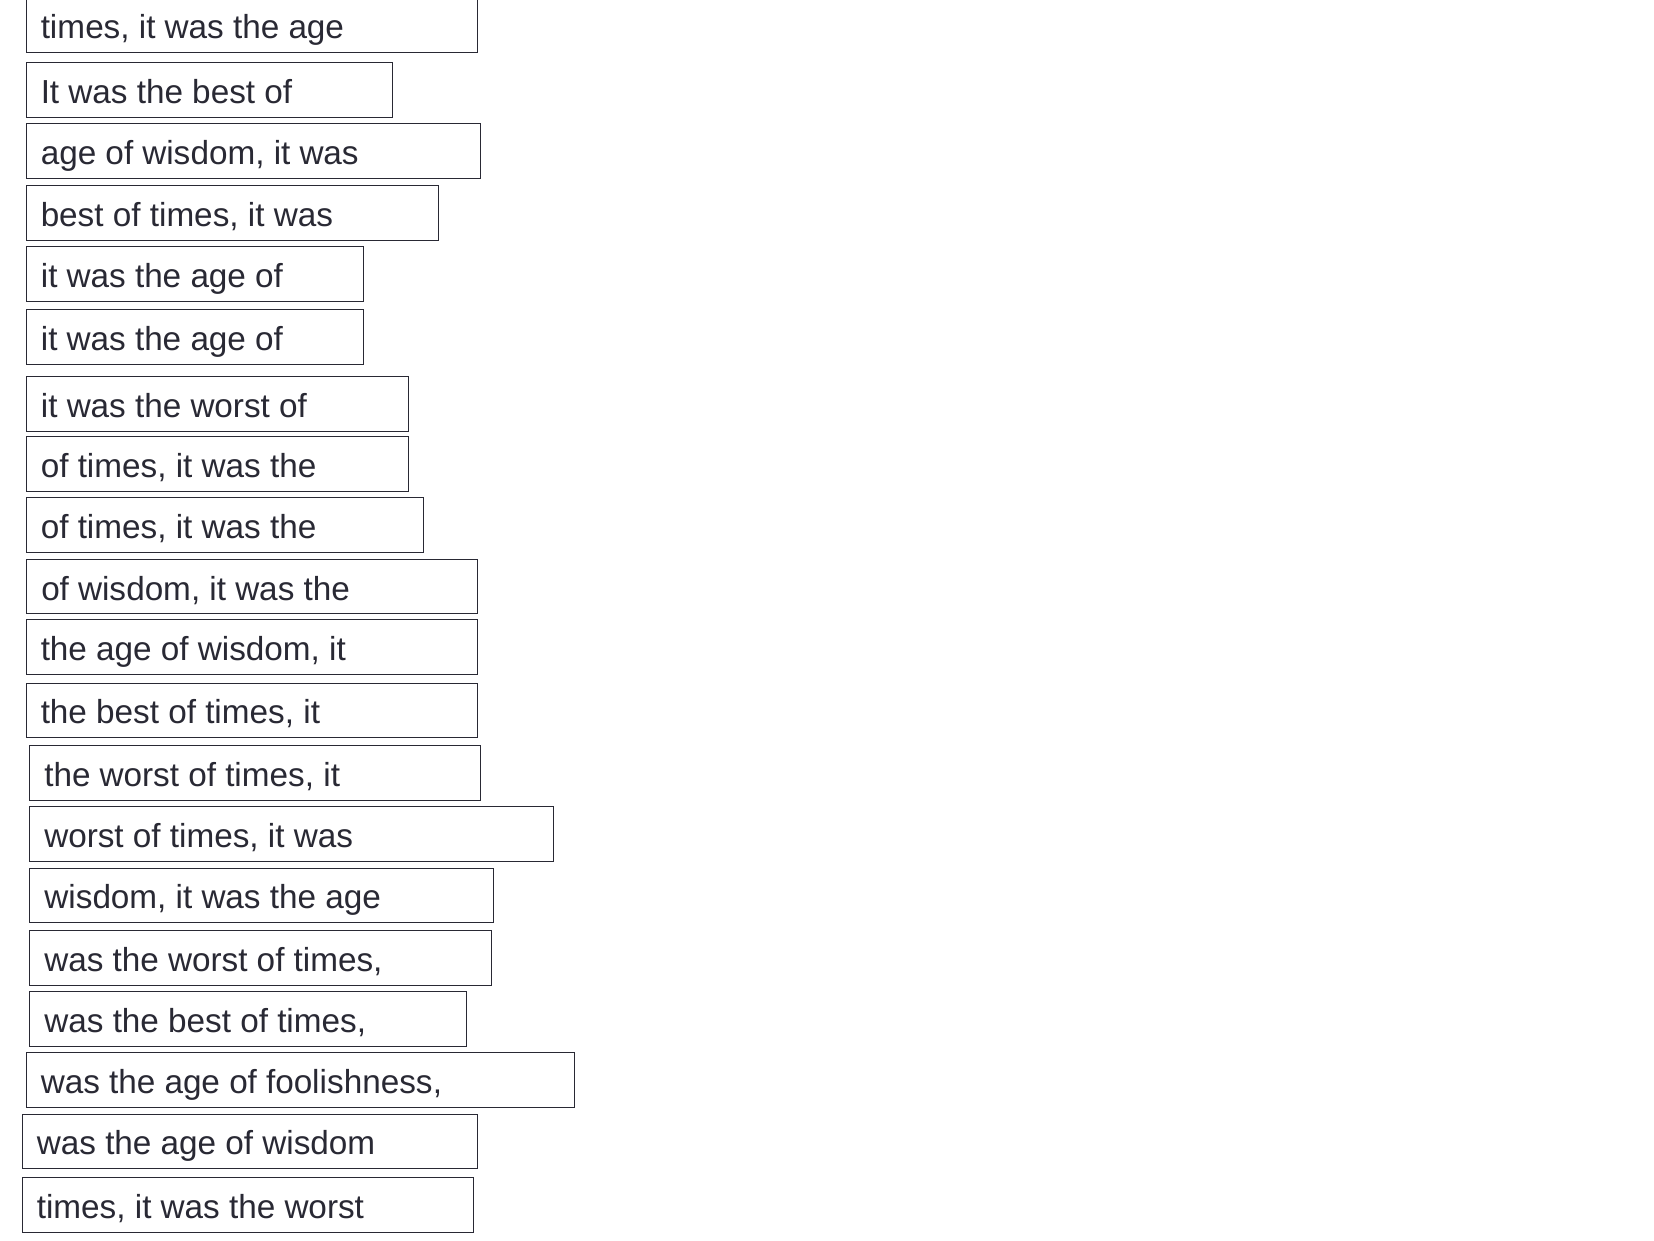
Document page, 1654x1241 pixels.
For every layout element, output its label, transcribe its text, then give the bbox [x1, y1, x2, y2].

text_box of times, it was the [26, 497, 424, 553]
text_box it was the age of [26, 309, 364, 365]
text_box it was the worst of [26, 376, 409, 432]
text_box the best of times, it [26, 683, 478, 738]
text_box of times, it was the [26, 436, 409, 492]
text_box was the worst of times, [29, 930, 492, 986]
text_box worst of times, it was [29, 806, 554, 862]
text_box it was the age of [26, 246, 364, 302]
text_box was the age of wisdom [22, 1114, 478, 1169]
text_box of wisdom, it was the [26, 559, 478, 614]
text_box age of wisdom, it was [26, 123, 481, 179]
text_box best of times, it was [26, 185, 439, 241]
text_box was the age of foolishness, [26, 1052, 575, 1108]
text_box was the best of times, [29, 991, 467, 1047]
text_box It was the best of [26, 62, 393, 118]
text_box times, it was the worst [22, 1177, 474, 1233]
text_box times, it was the age [26, 0, 478, 53]
text_box the age of wisdom, it [26, 619, 478, 675]
text_box the worst of times, it [29, 745, 481, 801]
text_box wisdom, it was the age [29, 868, 494, 923]
